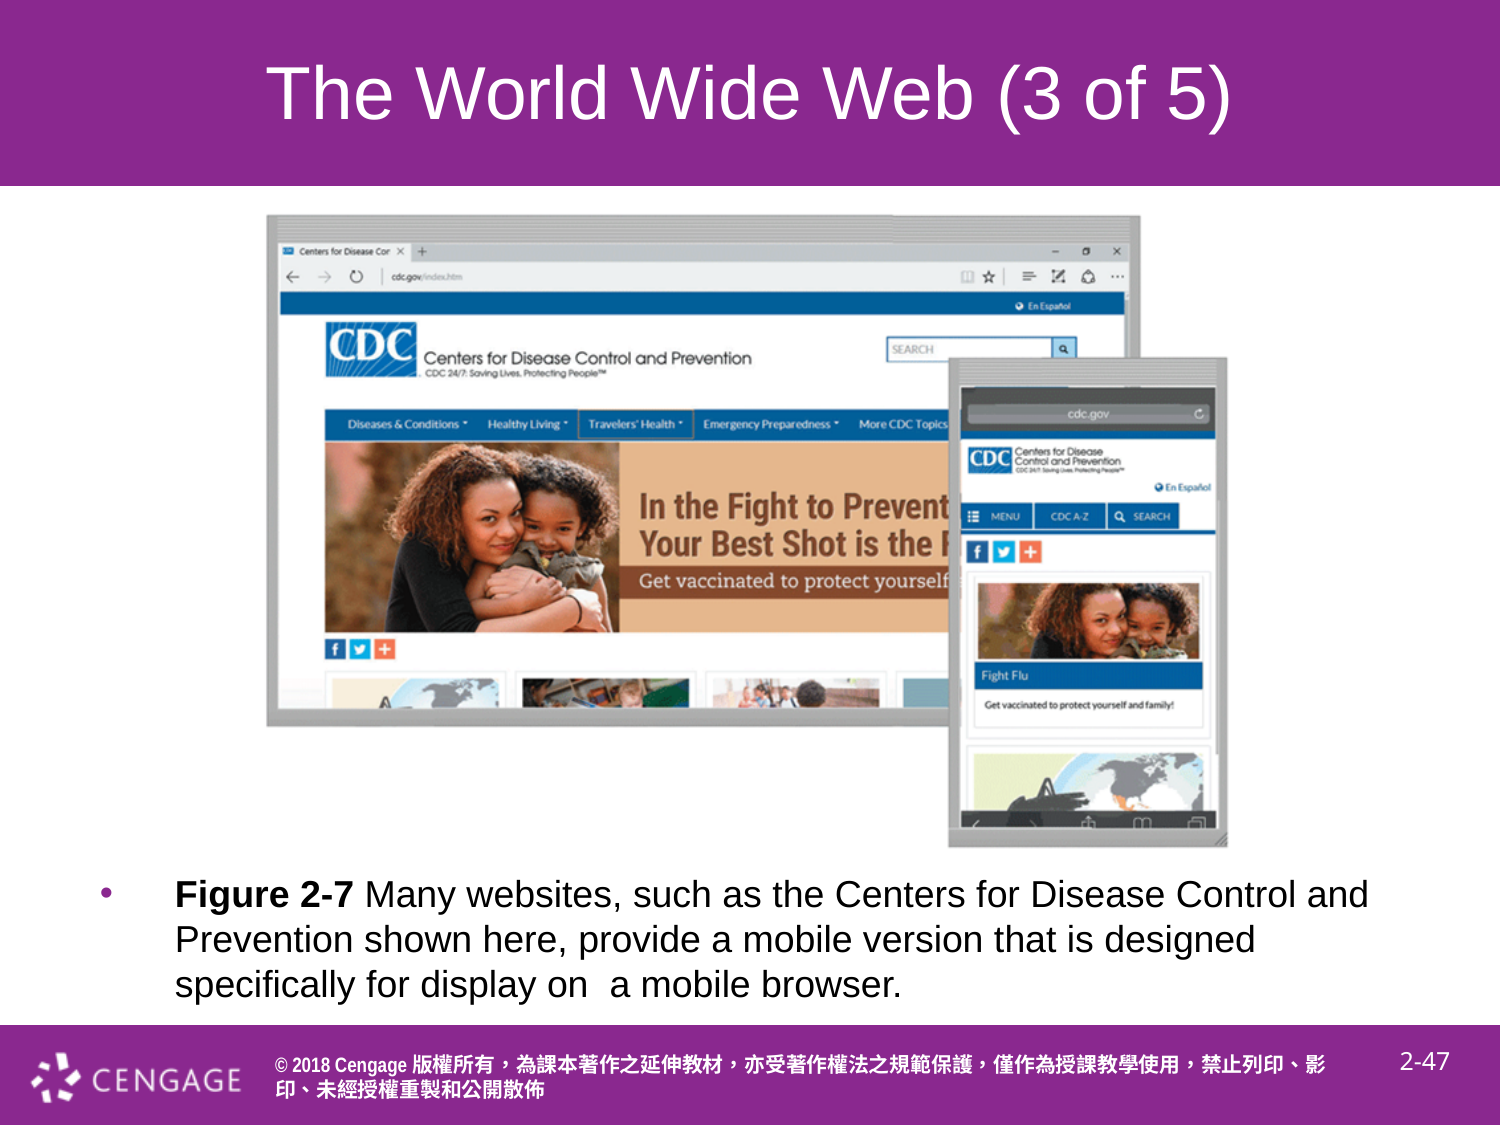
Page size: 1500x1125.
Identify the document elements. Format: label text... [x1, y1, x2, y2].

text_box Figure 2-7 Many websites, such as the Centers for Disease Control and Prevention shown here, provide a mobile version that is designed specifically for display on a mobile browser. [85, 862, 1403, 1013]
picture [240, 187, 1238, 862]
title The World Wide Web (3 of 5) [7, 4, 1493, 175]
picture [21, 1043, 246, 1111]
